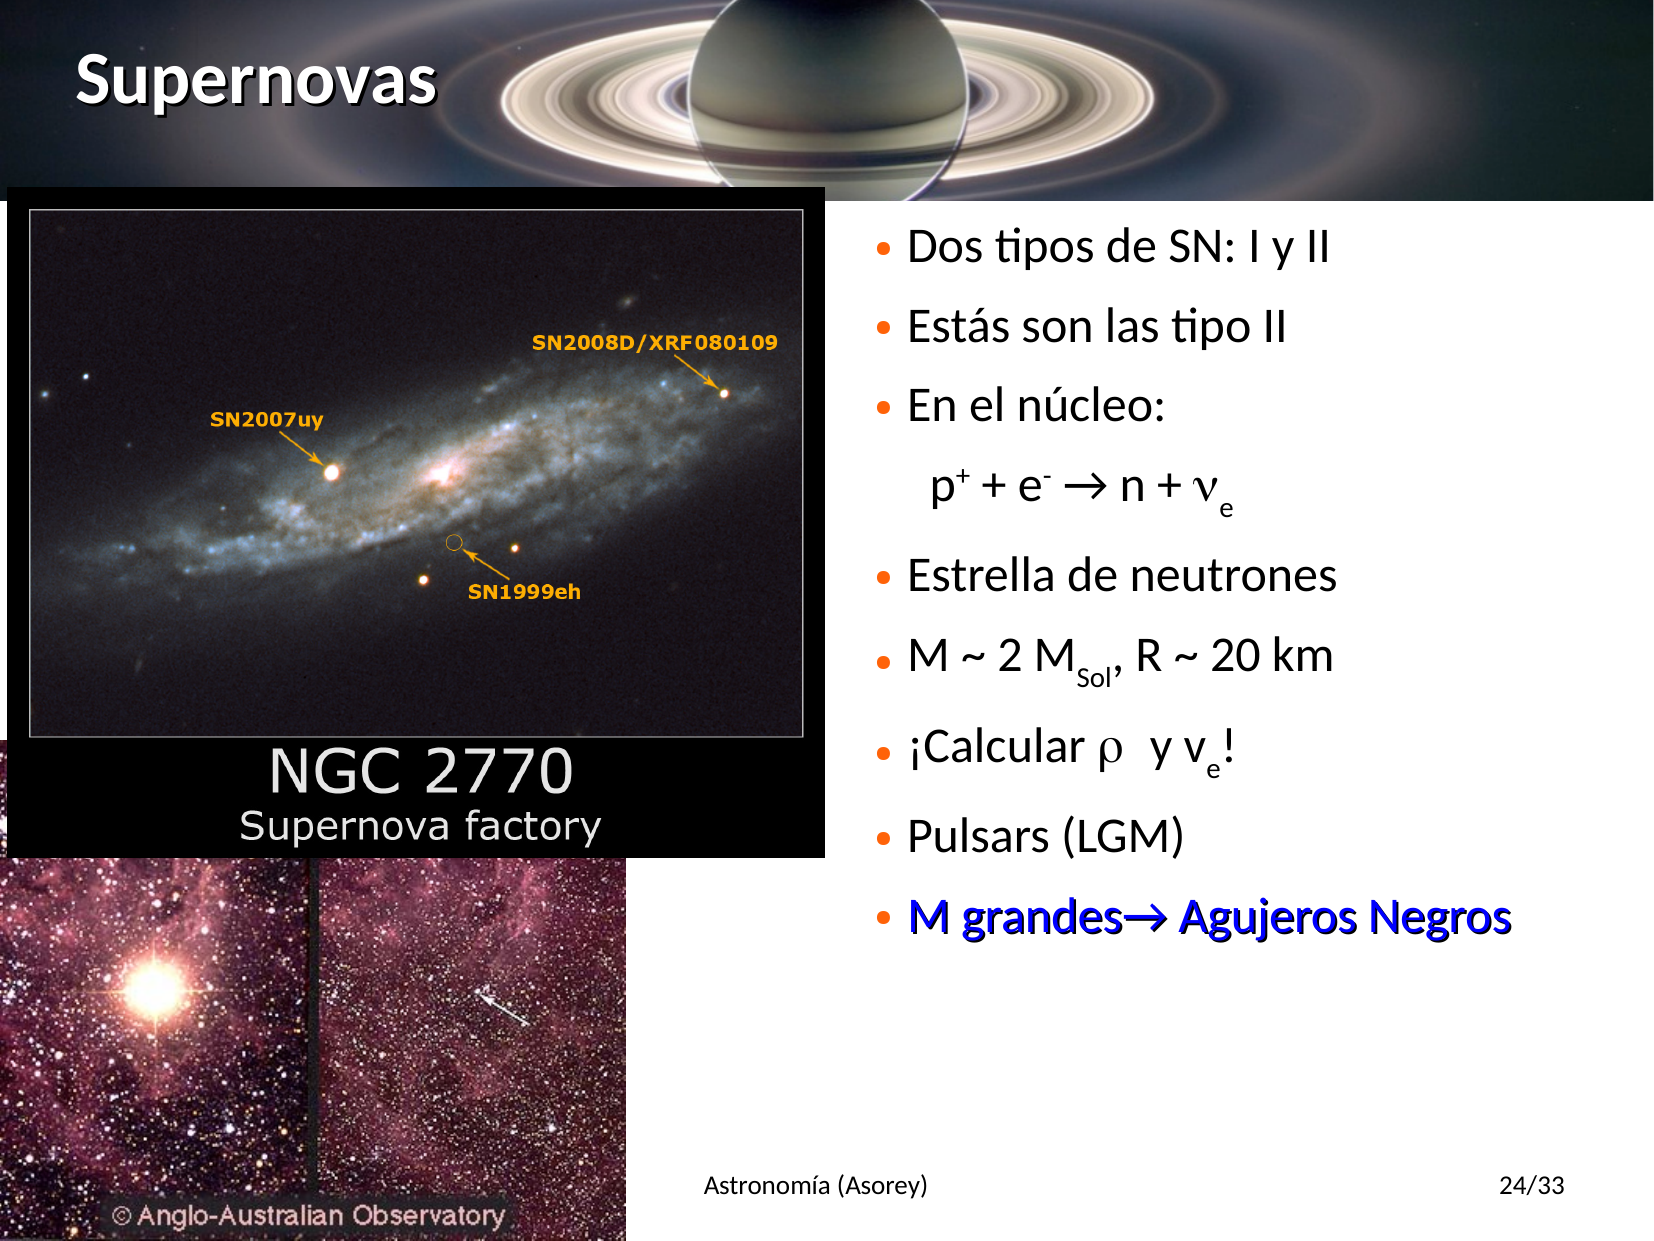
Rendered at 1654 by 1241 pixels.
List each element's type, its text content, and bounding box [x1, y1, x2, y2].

list Dos tipos de SN: I y II Estás son las tipo II En el núcleo: p+ + e- → n + ne Estrella de neutrones M ~ 2 MSol, R ~ 20 km ¡Calcular r y ve! Pulsars (LGM) M grandes→ Agujeros Negros [845, 224, 1613, 1042]
picture [0, 0, 1654, 1241]
title Supernovas [75, 19, 1564, 151]
